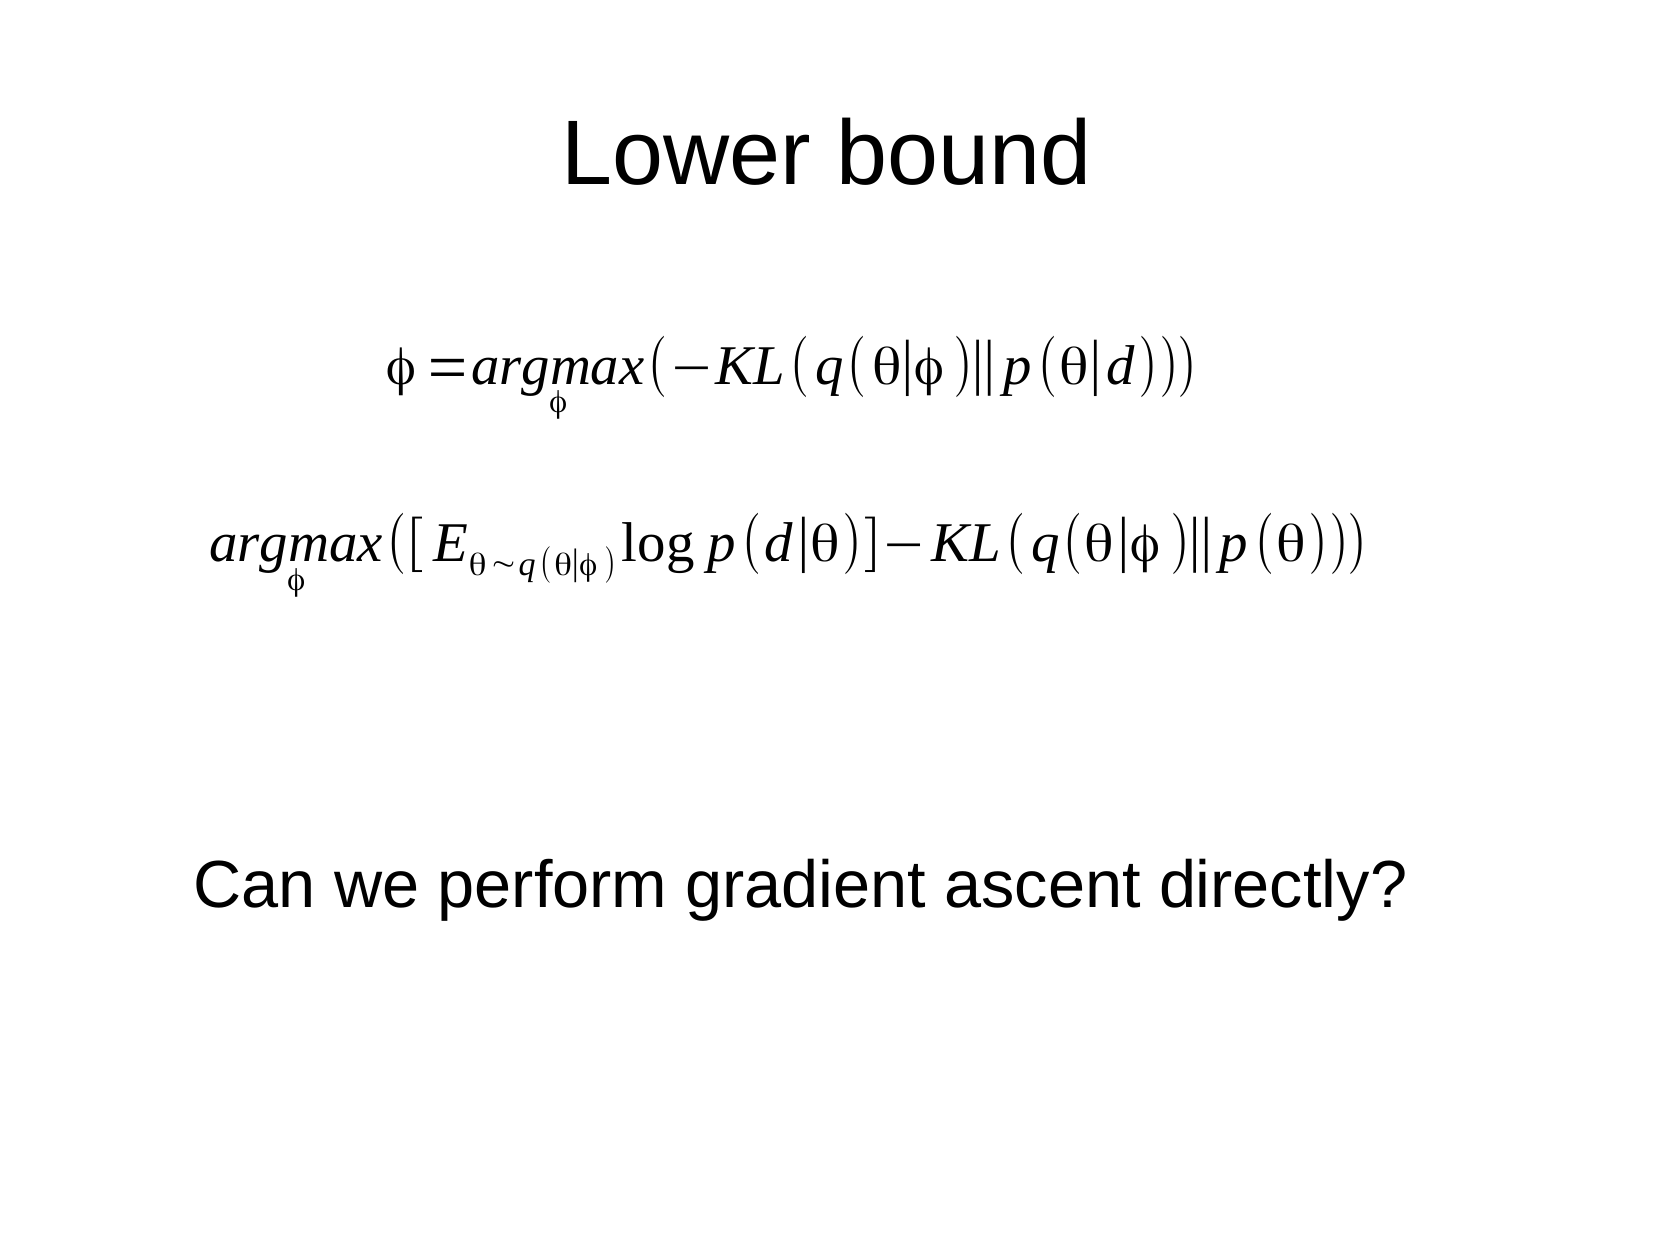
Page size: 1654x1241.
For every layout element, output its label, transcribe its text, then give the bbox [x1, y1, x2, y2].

text_box Can we perform gradient ascent directly? [179, 840, 1470, 931]
chart [371, 332, 1212, 421]
chart [194, 509, 1382, 598]
title Lower bound [82, 49, 1571, 257]
